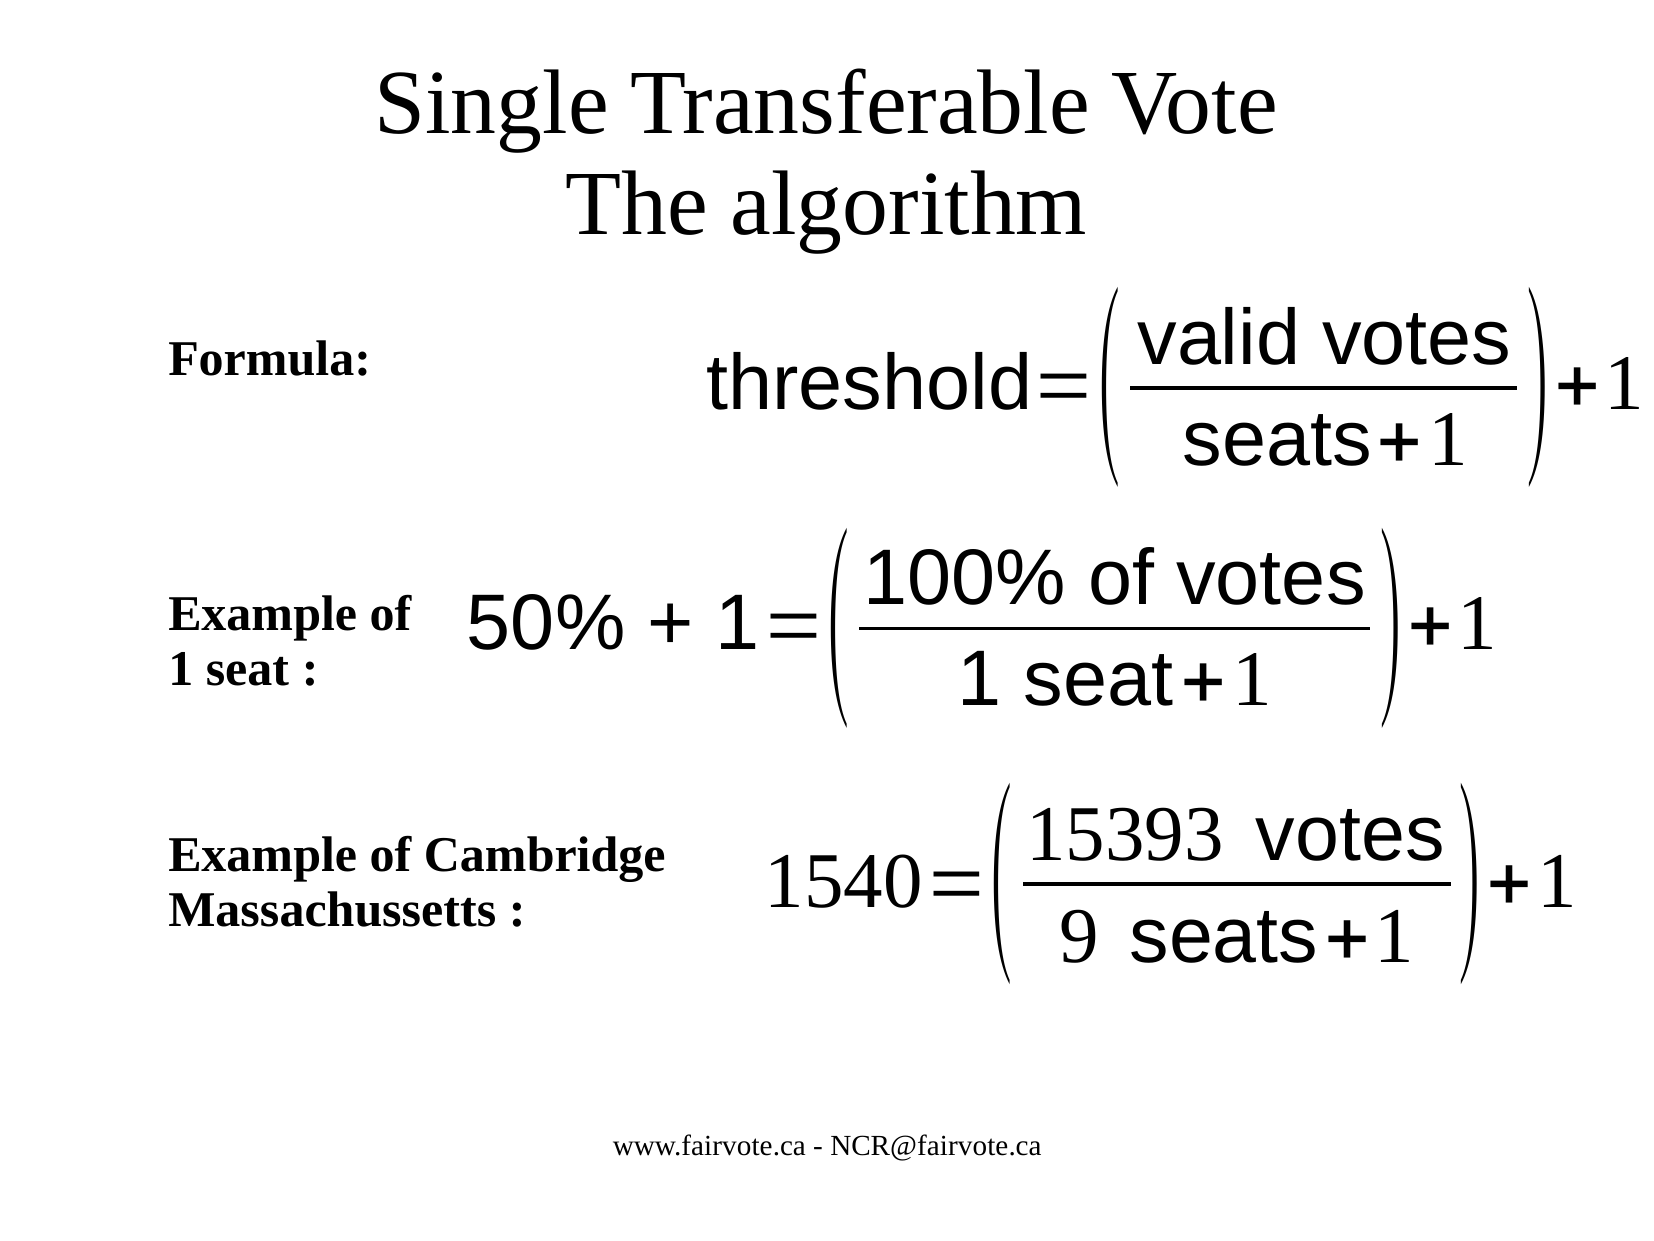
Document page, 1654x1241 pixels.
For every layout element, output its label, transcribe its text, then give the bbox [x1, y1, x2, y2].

text_box Example of Cambridge Massachussetts : [153, 819, 709, 946]
text_box Formula: [153, 323, 709, 430]
title Single Transferable Vote The algorithm [82, 49, 1571, 257]
text_box Example of 1 seat : [153, 578, 460, 706]
chart [696, 283, 1651, 492]
chart [460, 523, 1504, 733]
chart [758, 779, 1583, 1081]
